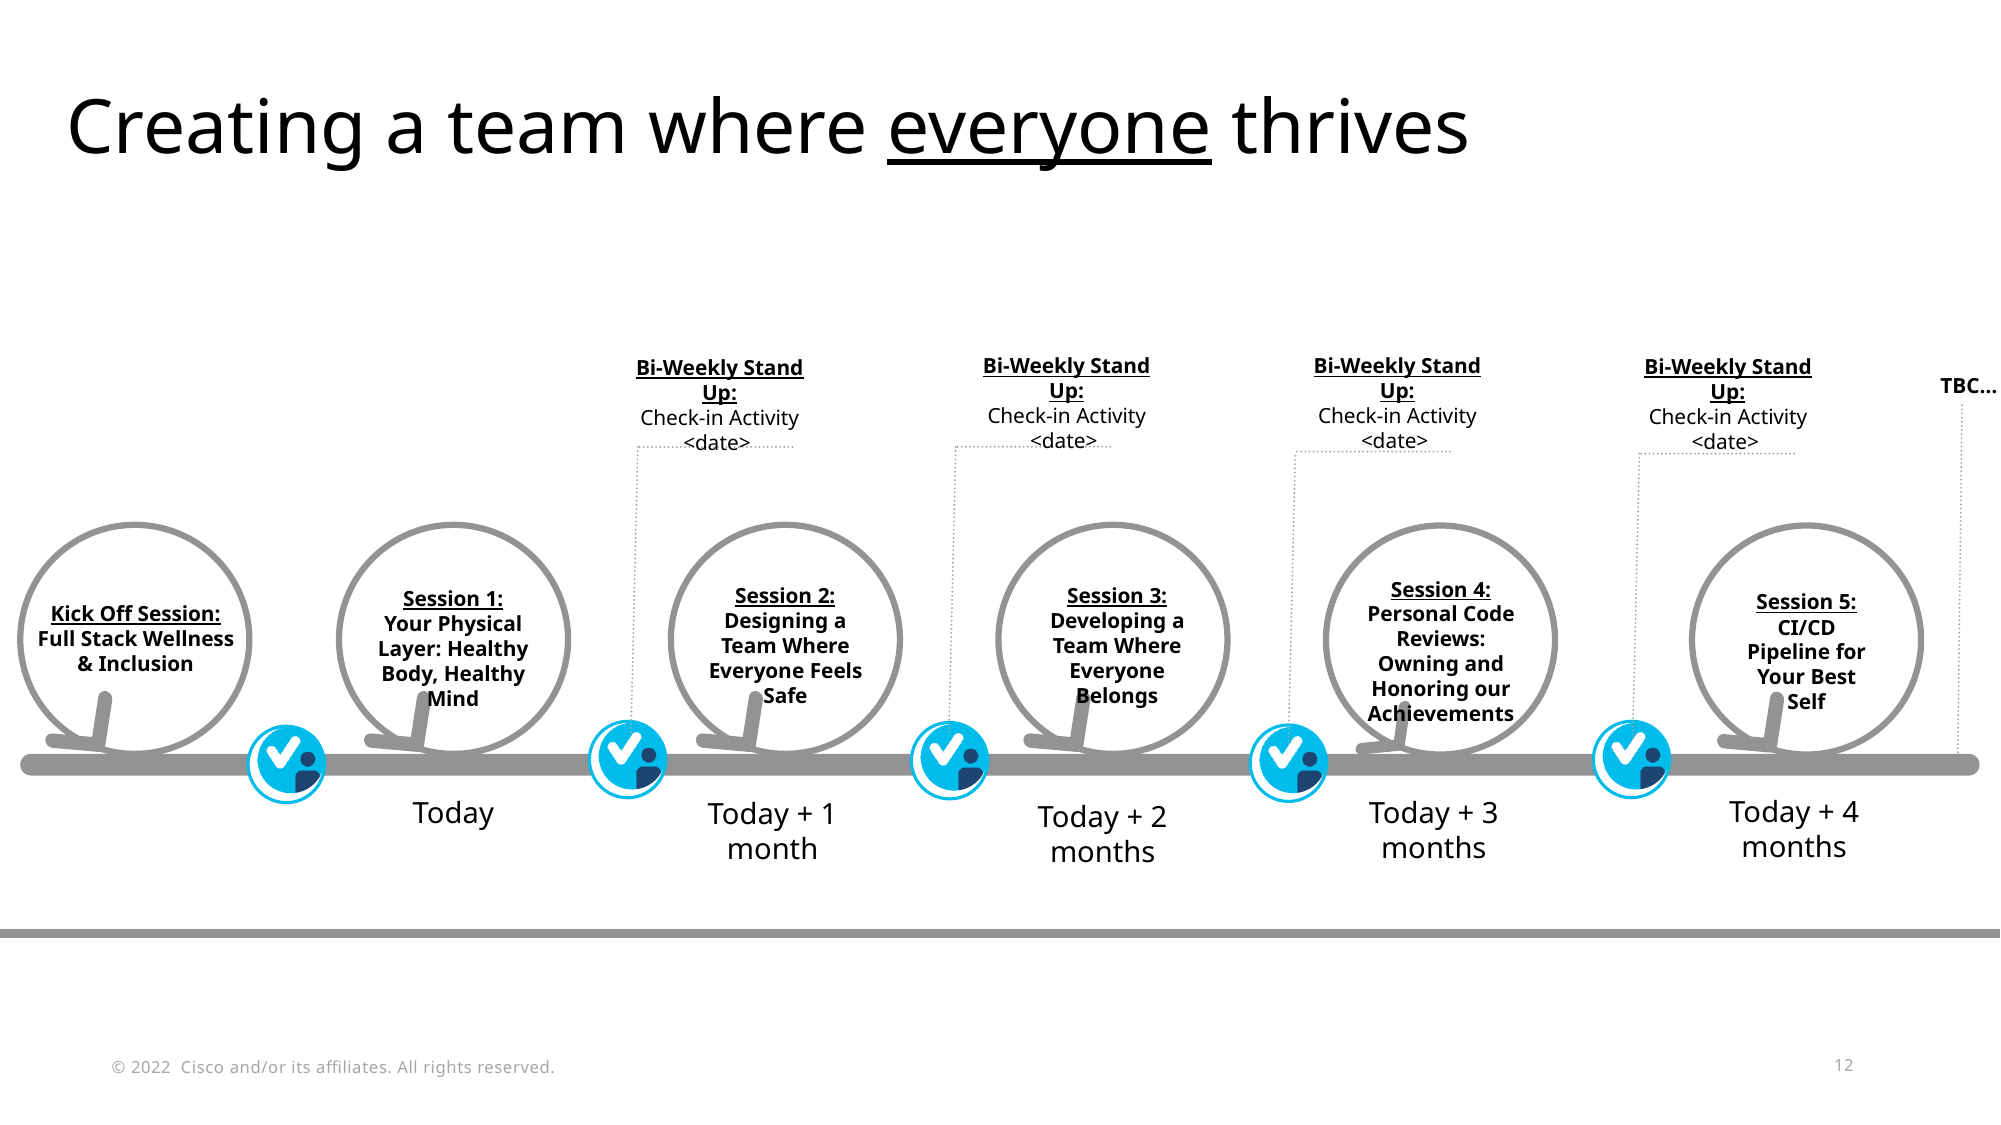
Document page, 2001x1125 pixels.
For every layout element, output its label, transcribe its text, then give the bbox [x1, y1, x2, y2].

text_box Bi-Weekly Stand Up: Check-in Activity <date> [957, 345, 1176, 461]
text_box Session 3: Developing a Team Where Everyone Belongs [1014, 575, 1221, 716]
text_box Today + 1 month [689, 788, 856, 909]
text_box [695, 716, 761, 752]
text_box Bi-Weekly Stand Up: Check-in Activity <date> [1619, 346, 1837, 462]
text_box Today + 4 months [1711, 785, 1878, 871]
text_box Bi-Weekly Stand Up: Check-in Activity <date> [1288, 345, 1507, 461]
text_box Session 2: Designing a Team Where Everyone Feels Safe [685, 575, 885, 716]
text_box Bi-Weekly Stand Up: Check-in Activity <date> [610, 347, 829, 463]
text_box Today + 3 months [1350, 787, 1517, 873]
text_box Kick Off Session: Full Stack Wellness & Inclusion [21, 593, 251, 684]
text_box Session 4: Personal Code Reviews: Owning and Honoring our Achievements [1338, 568, 1544, 734]
text_box [20, 721, 1980, 803]
title Creating a team where everyone thrives [51, 51, 1878, 212]
text_box Today [370, 787, 537, 838]
text_box [1023, 716, 1088, 752]
text_box Session 5: CI/CD Pipeline for Your Best Self [1723, 581, 1890, 722]
text_box Session 1: Your Physical Layer: Healthy Body, Healthy Mind [344, 578, 563, 754]
text_box TBC… [1900, 364, 2000, 405]
text_box [0, 929, 2000, 938]
text_box Today + 2 months [1019, 790, 1186, 876]
text_box [45, 691, 113, 752]
